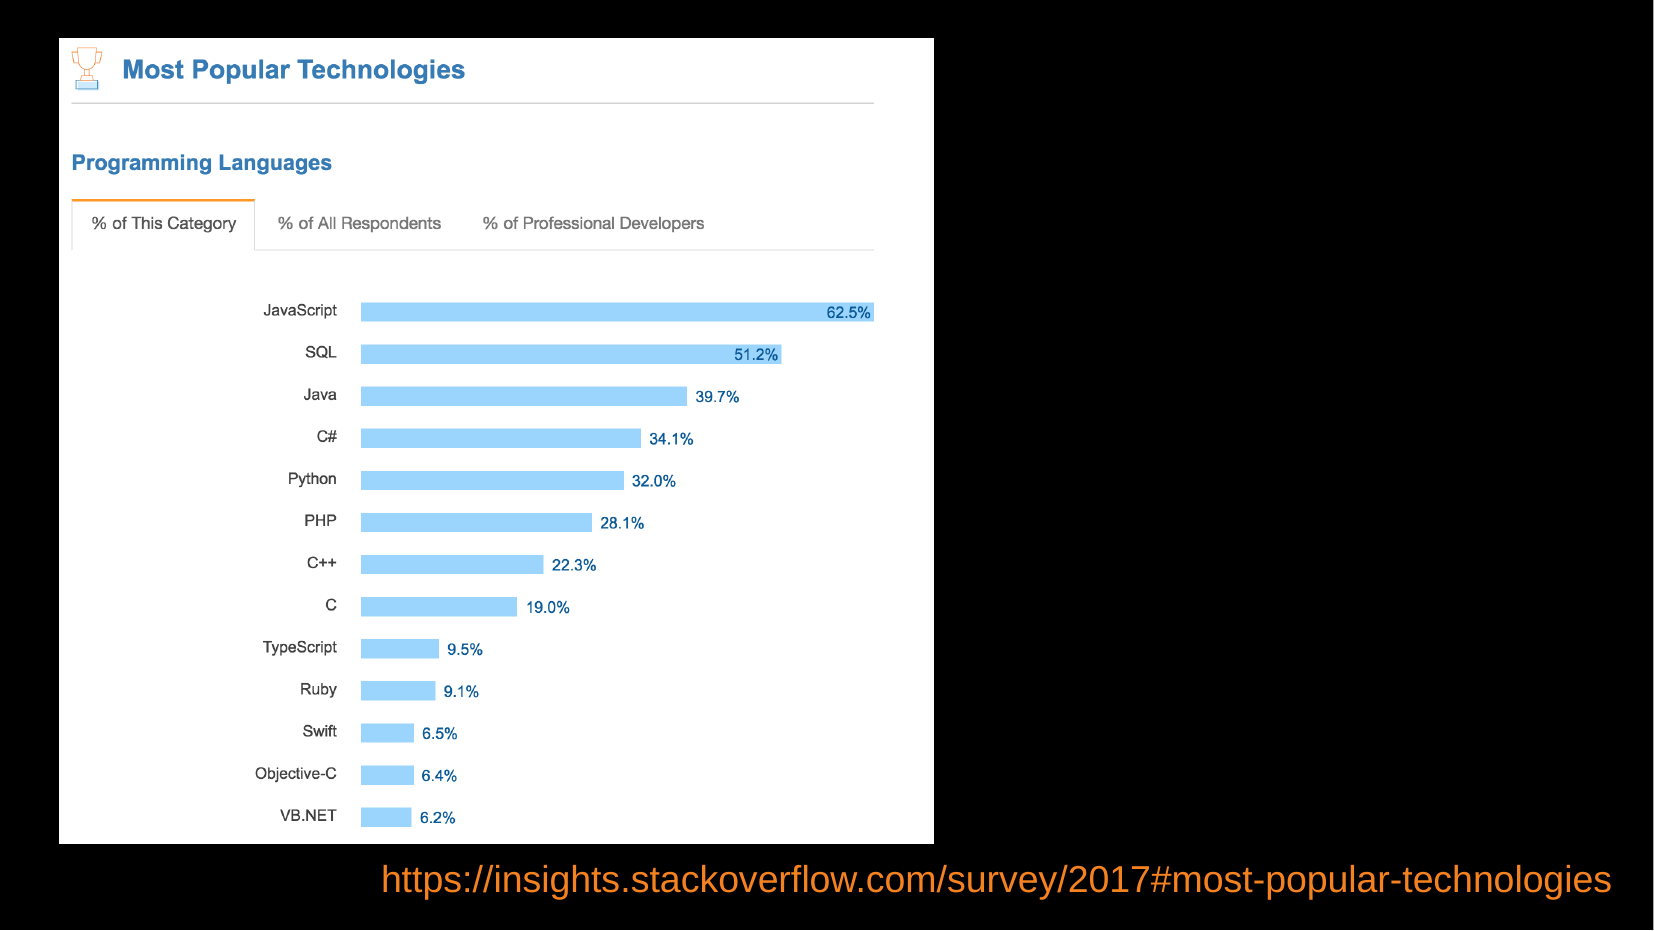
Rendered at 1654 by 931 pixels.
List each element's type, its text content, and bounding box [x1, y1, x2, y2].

picture [59, 38, 934, 844]
text_box https://insights.stackoverflow.com/survey/2017#most-popular-technologies [366, 851, 1642, 922]
